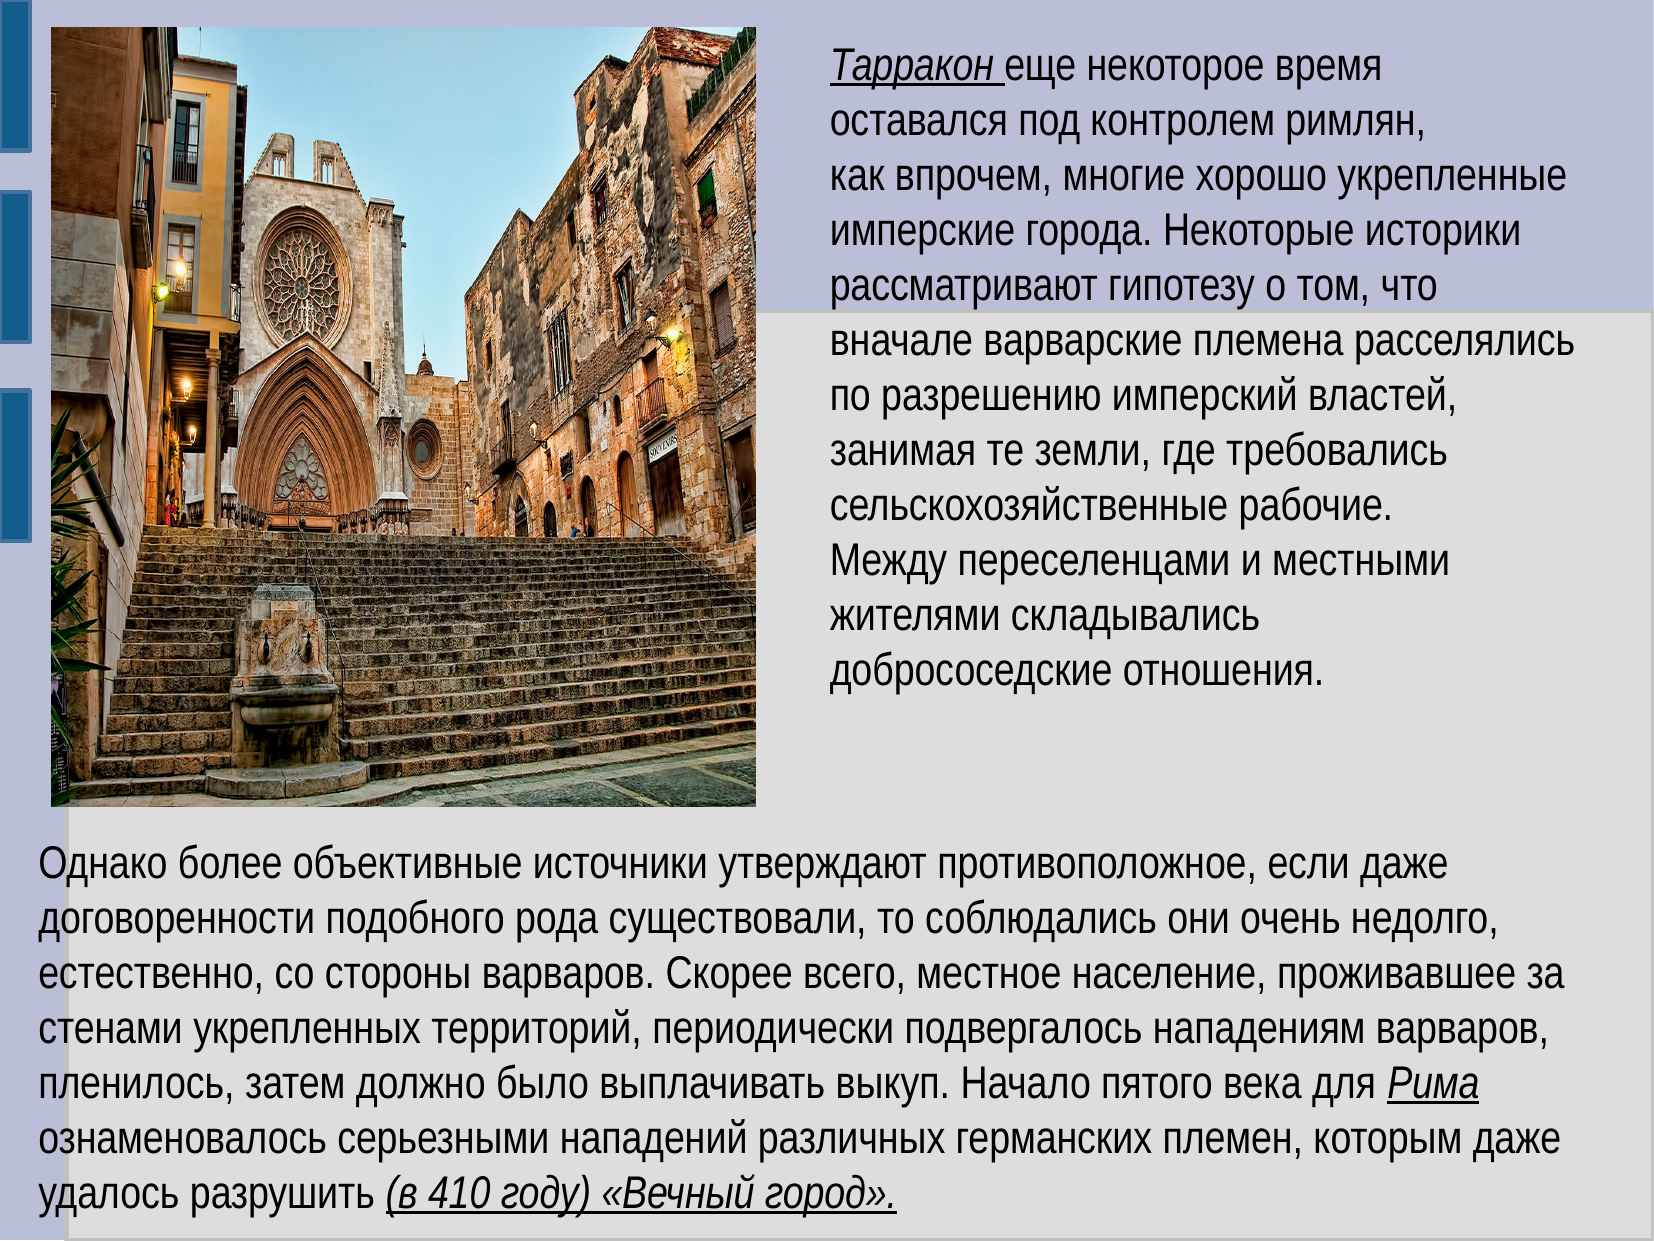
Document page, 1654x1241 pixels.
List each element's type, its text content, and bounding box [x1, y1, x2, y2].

picture [51, 27, 756, 807]
text_box Тарракон еще некоторое время оставался под контролем римлян, как впрочем, многие хорошо укрепленные имперские города. Некоторые историки рассматривают гипотезу о том, что вначале варварские племена расселялись по разрешению имперский властей, занимая те земли, где требовались сельскохозяйственные рабочие. Между переселенцами и местными жителями складывались добрососедские отношения. [814, 27, 1489, 823]
text_box Однако более объективные источники утверждают противоположное, если даже договоренности подобного рода существовали, то соблюдались они очень недолго, естественно, со стороны варваров. Скорее всего, местное население, проживавшее за стенами укрепленных территорий, периодически подвергалось нападениям варваров, пленилось, затем должно было выплачивать выкуп. Начало пятого века для Рима ознаменовалось серьезными нападений различных германских племен, которым даже удалось разрушить (в 410 году) «Вечный город». [23, 825, 1640, 1205]
